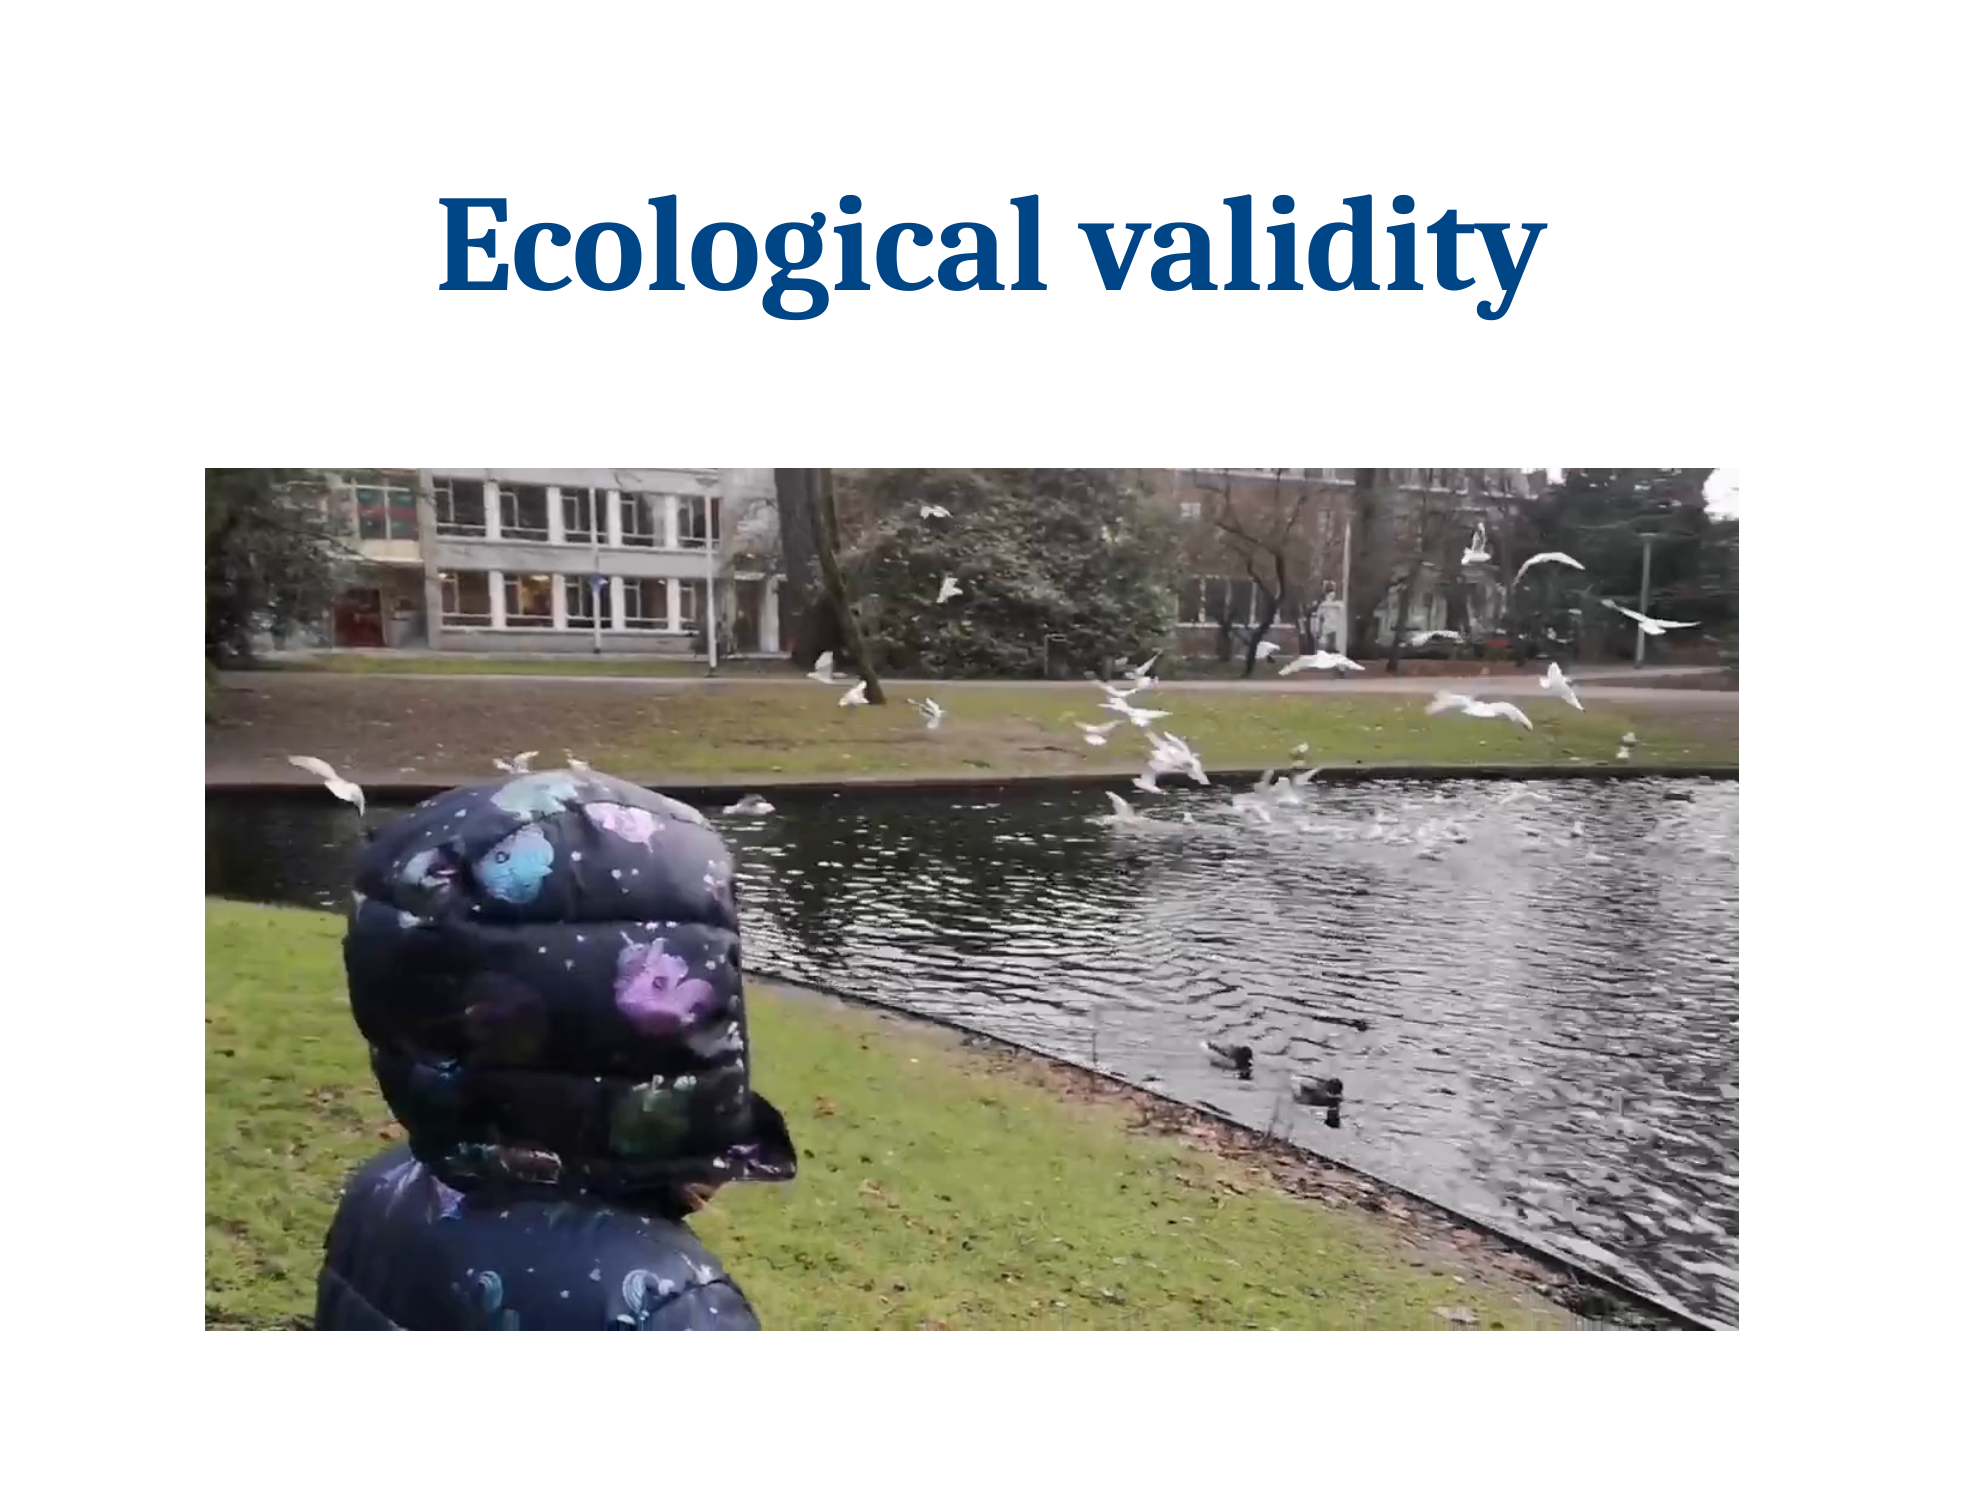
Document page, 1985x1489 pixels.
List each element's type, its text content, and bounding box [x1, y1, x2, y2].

title Ecological validity [99, 59, 1885, 432]
text_box [204, 467, 1740, 1331]
